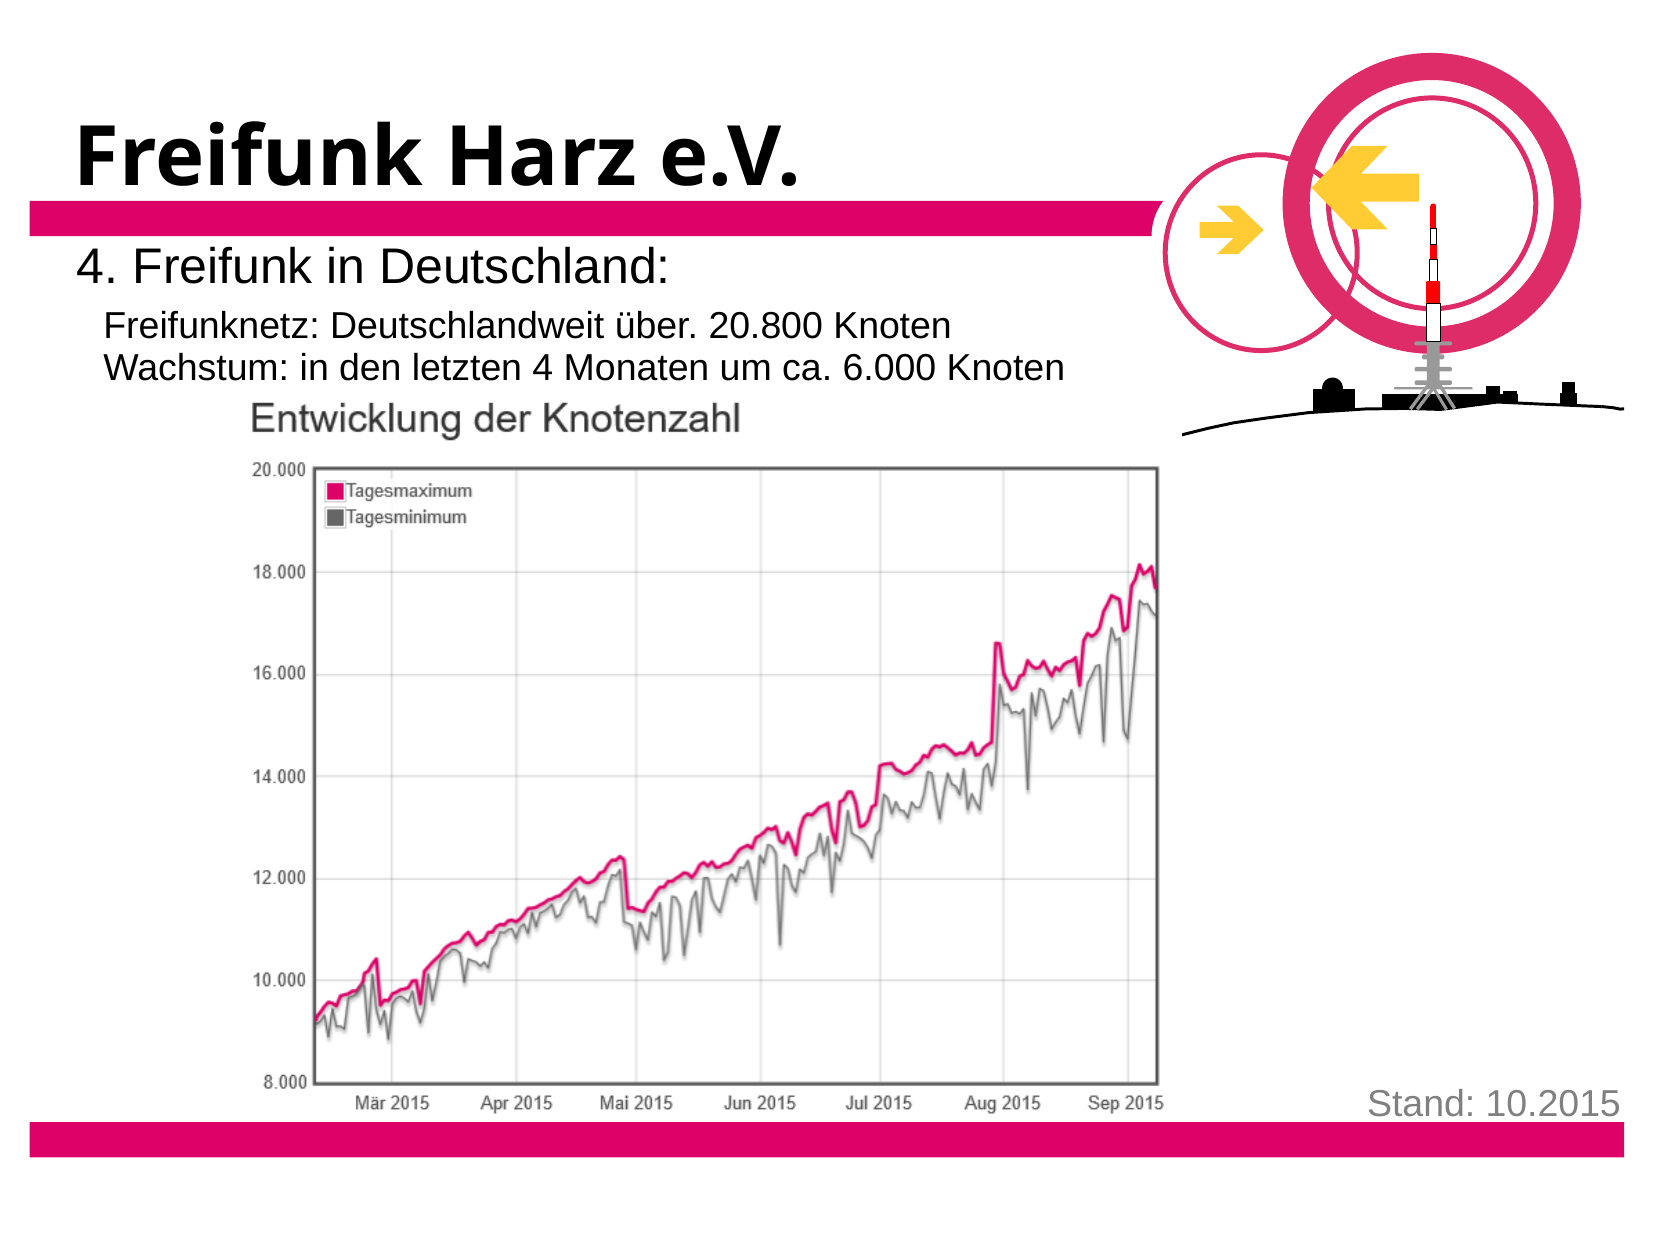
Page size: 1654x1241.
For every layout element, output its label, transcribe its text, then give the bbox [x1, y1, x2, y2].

subtitle 4. Freifunk in Deutschland: [76, 206, 697, 325]
text_box Stand: 10.2015 [1352, 1074, 1654, 1145]
picture [236, 392, 1182, 1123]
text_box Freifunknetz: Deutschlandweit über. 20.800 Knoten Wachstum: in den letzten 4 Monaten um ca. 6.000 Knoten [88, 297, 1123, 523]
